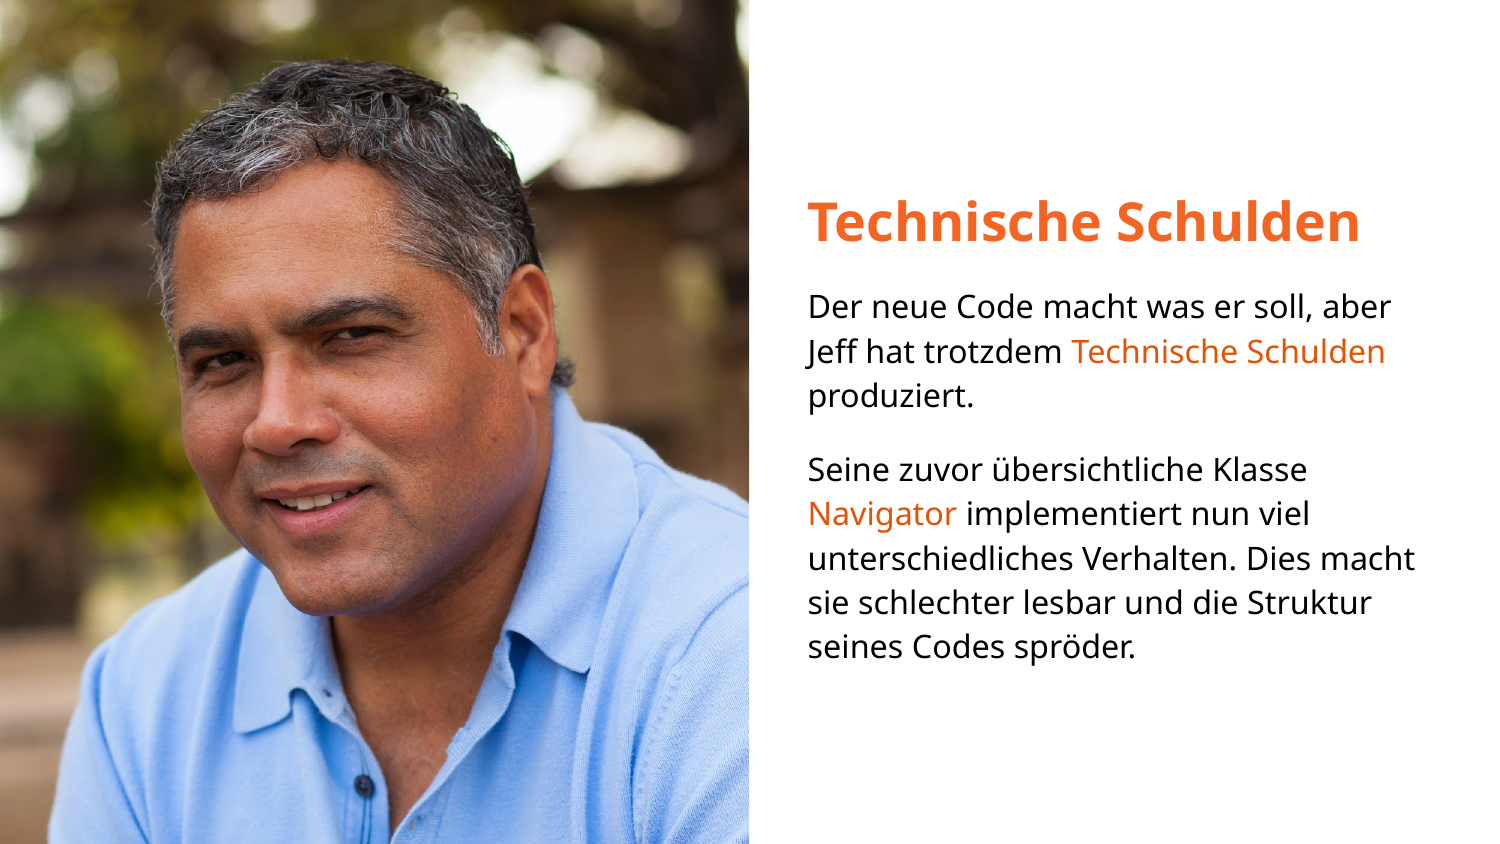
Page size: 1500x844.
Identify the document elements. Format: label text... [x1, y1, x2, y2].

list Technische Schulden Der neue Code macht was er soll, aber Jeff hat trotzdem Technische Schulden produziert. Seine zuvor übersichtliche Klasse Navigator implementiert nun viel unterschiedliches Verhalten. Dies macht sie schlechter lesbar und die Struktur seines Codes spröder. [792, 160, 1455, 683]
picture [0, 0, 750, 844]
